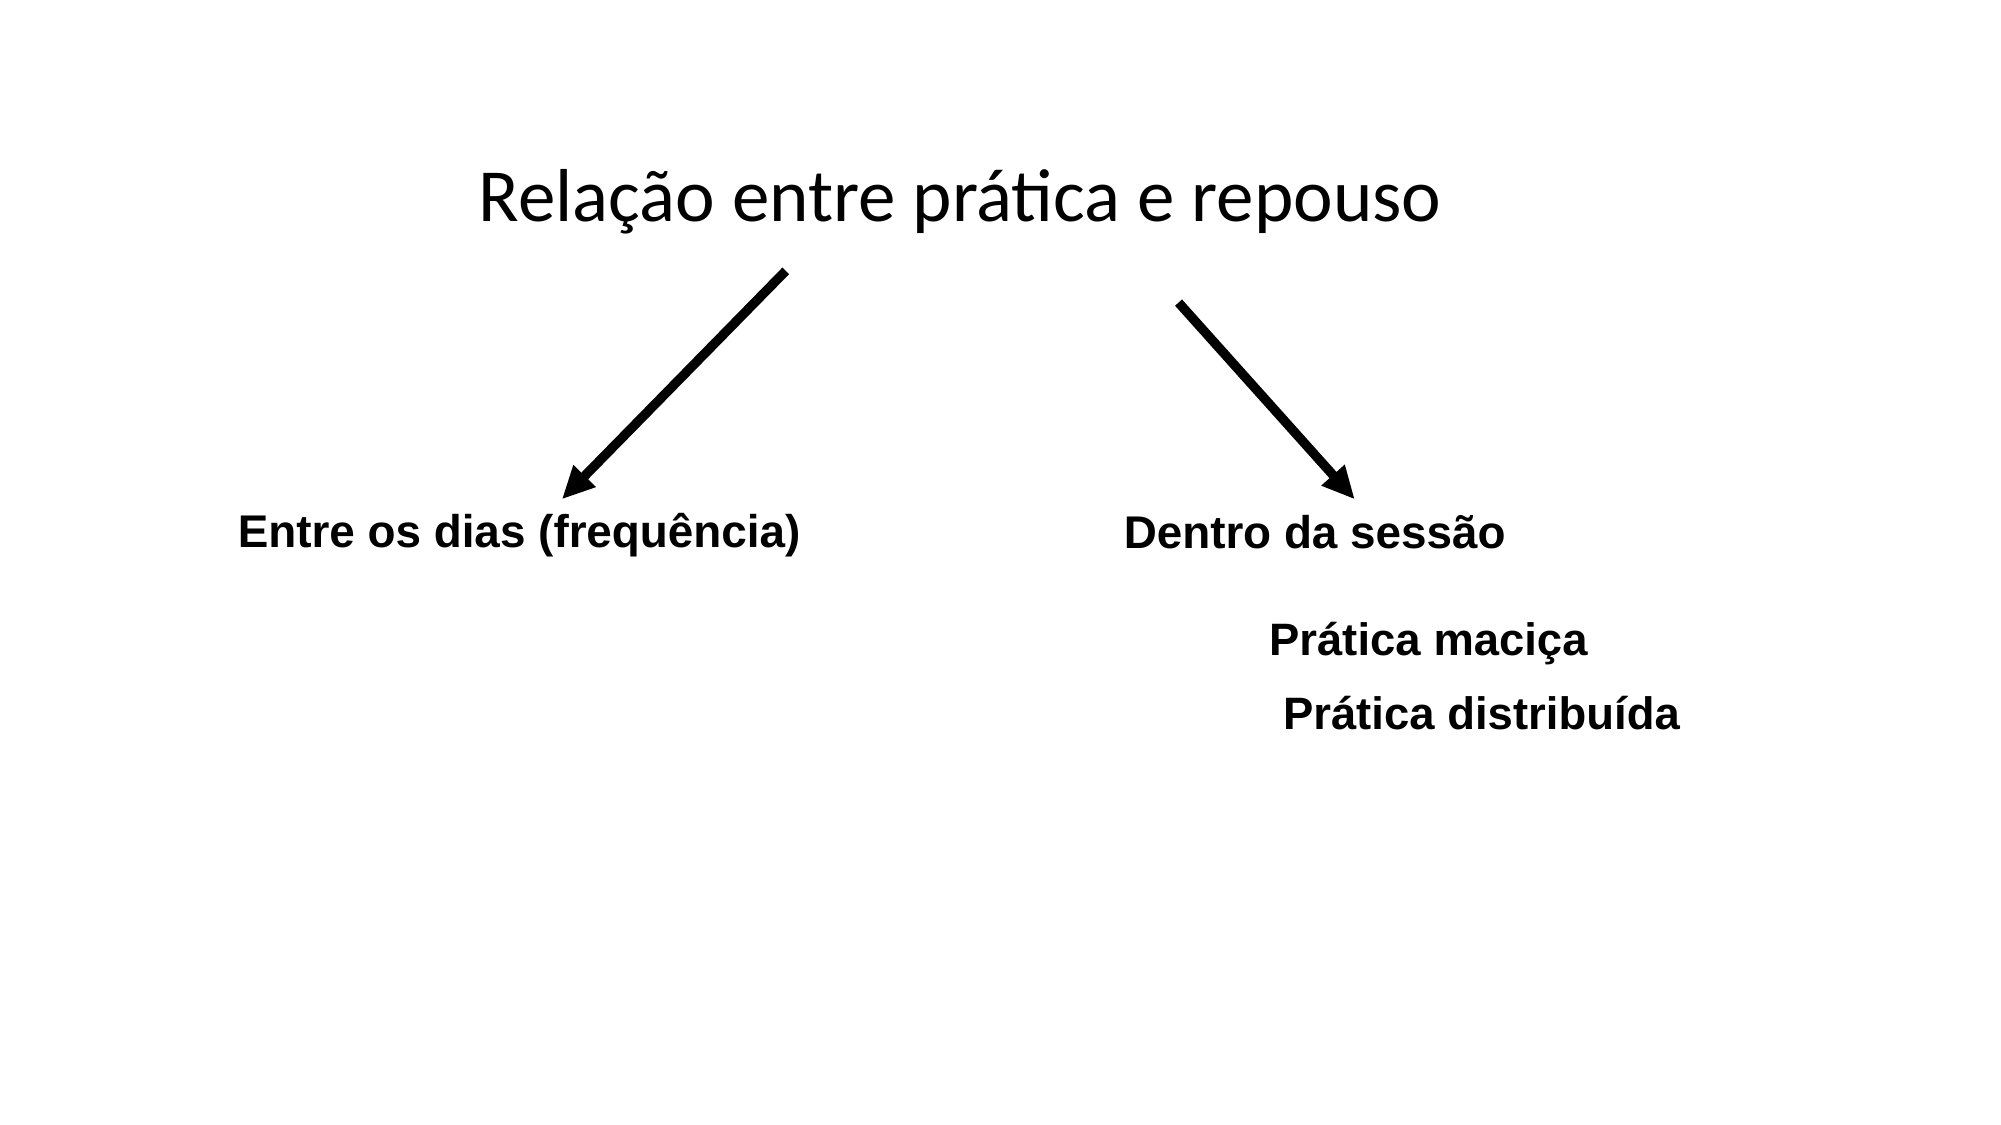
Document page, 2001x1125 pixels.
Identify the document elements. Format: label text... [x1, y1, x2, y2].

text_box Relação entre prática e repouso [464, 157, 1893, 286]
text_box Entre os dias (frequência) [223, 498, 940, 579]
text_box Prática distribuída [1268, 681, 1700, 751]
text_box Prática maciça [1254, 607, 1608, 676]
text_box Dentro da sessão [1109, 499, 1608, 580]
